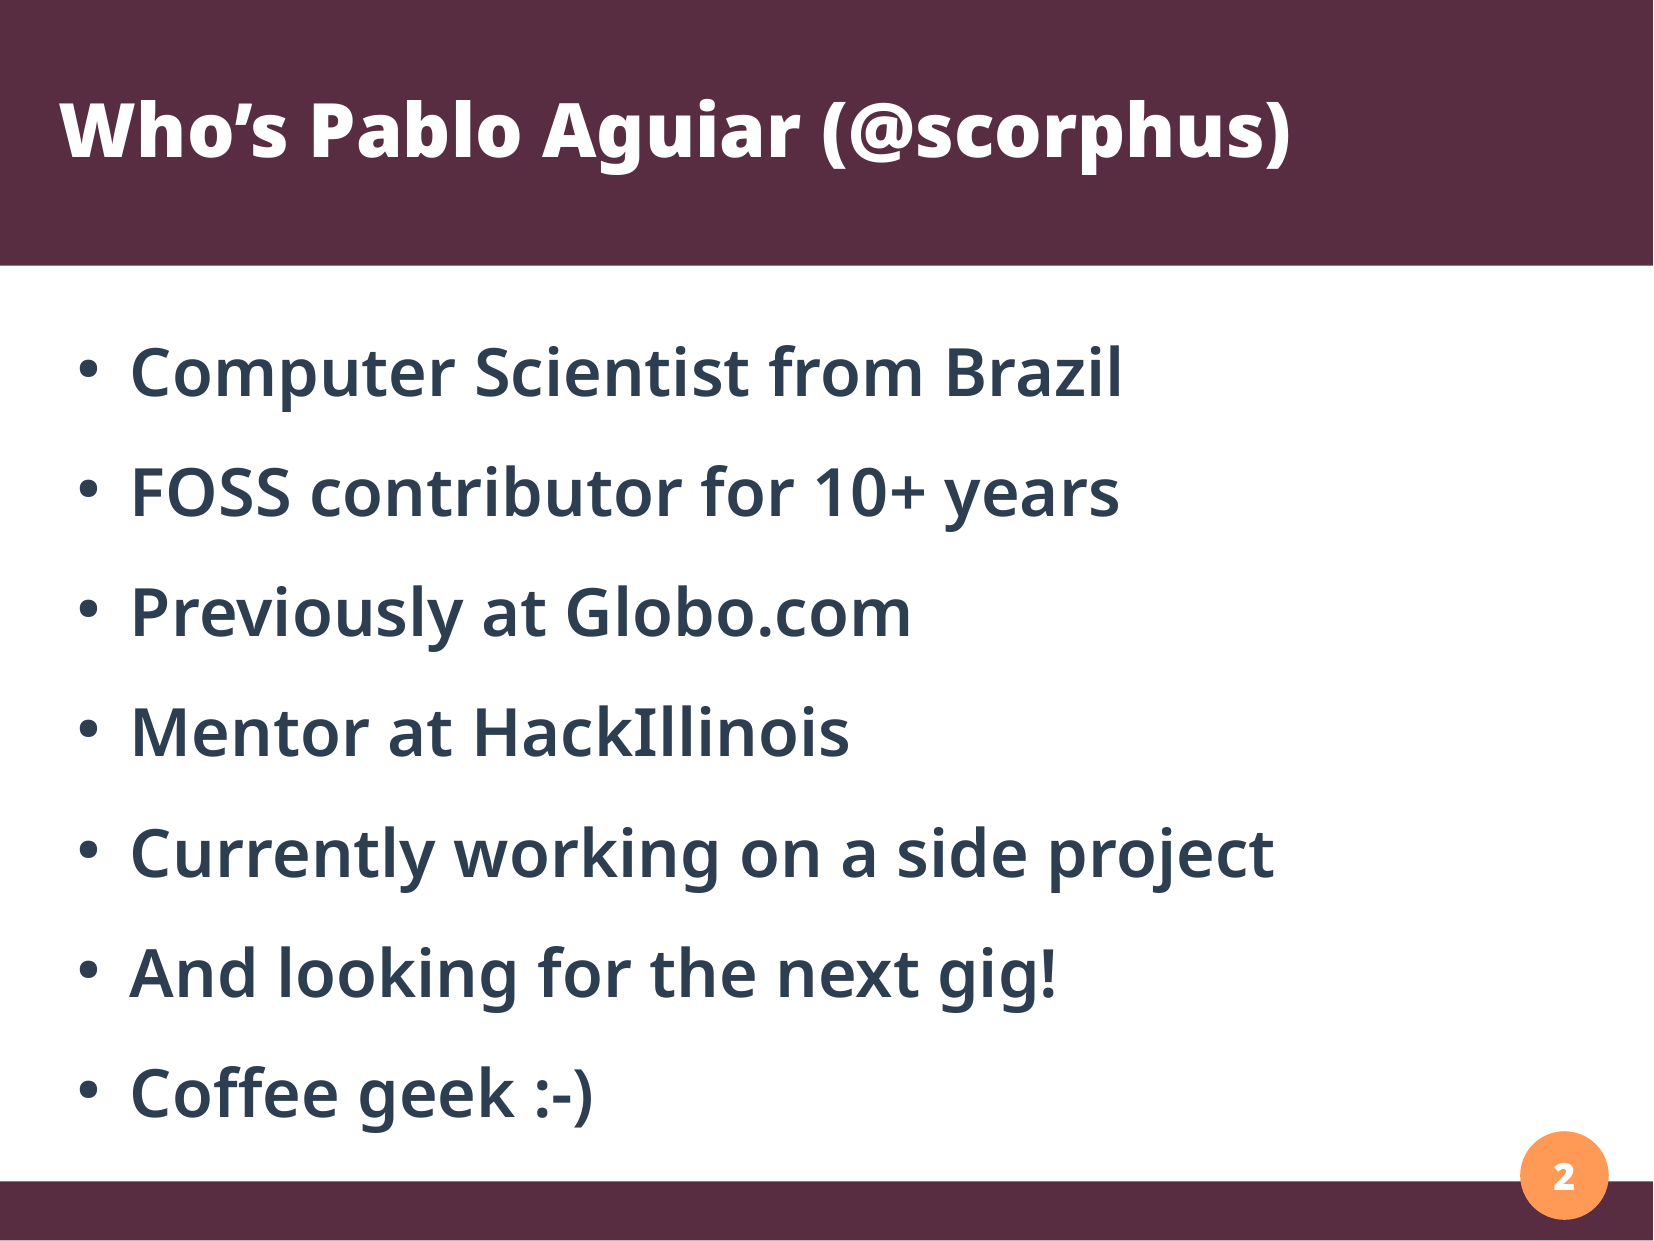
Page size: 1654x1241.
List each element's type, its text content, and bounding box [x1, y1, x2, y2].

list Computer Scientist from Brazil FOSS contributor for 10+ years Previously at Globo.com Mentor at HackIllinois Currently working on a side project And looking for the next gig! Coffee geek :-) [58, 324, 1594, 1152]
title Who’s Pablo Aguiar (@scorphus) [58, 49, 1594, 207]
